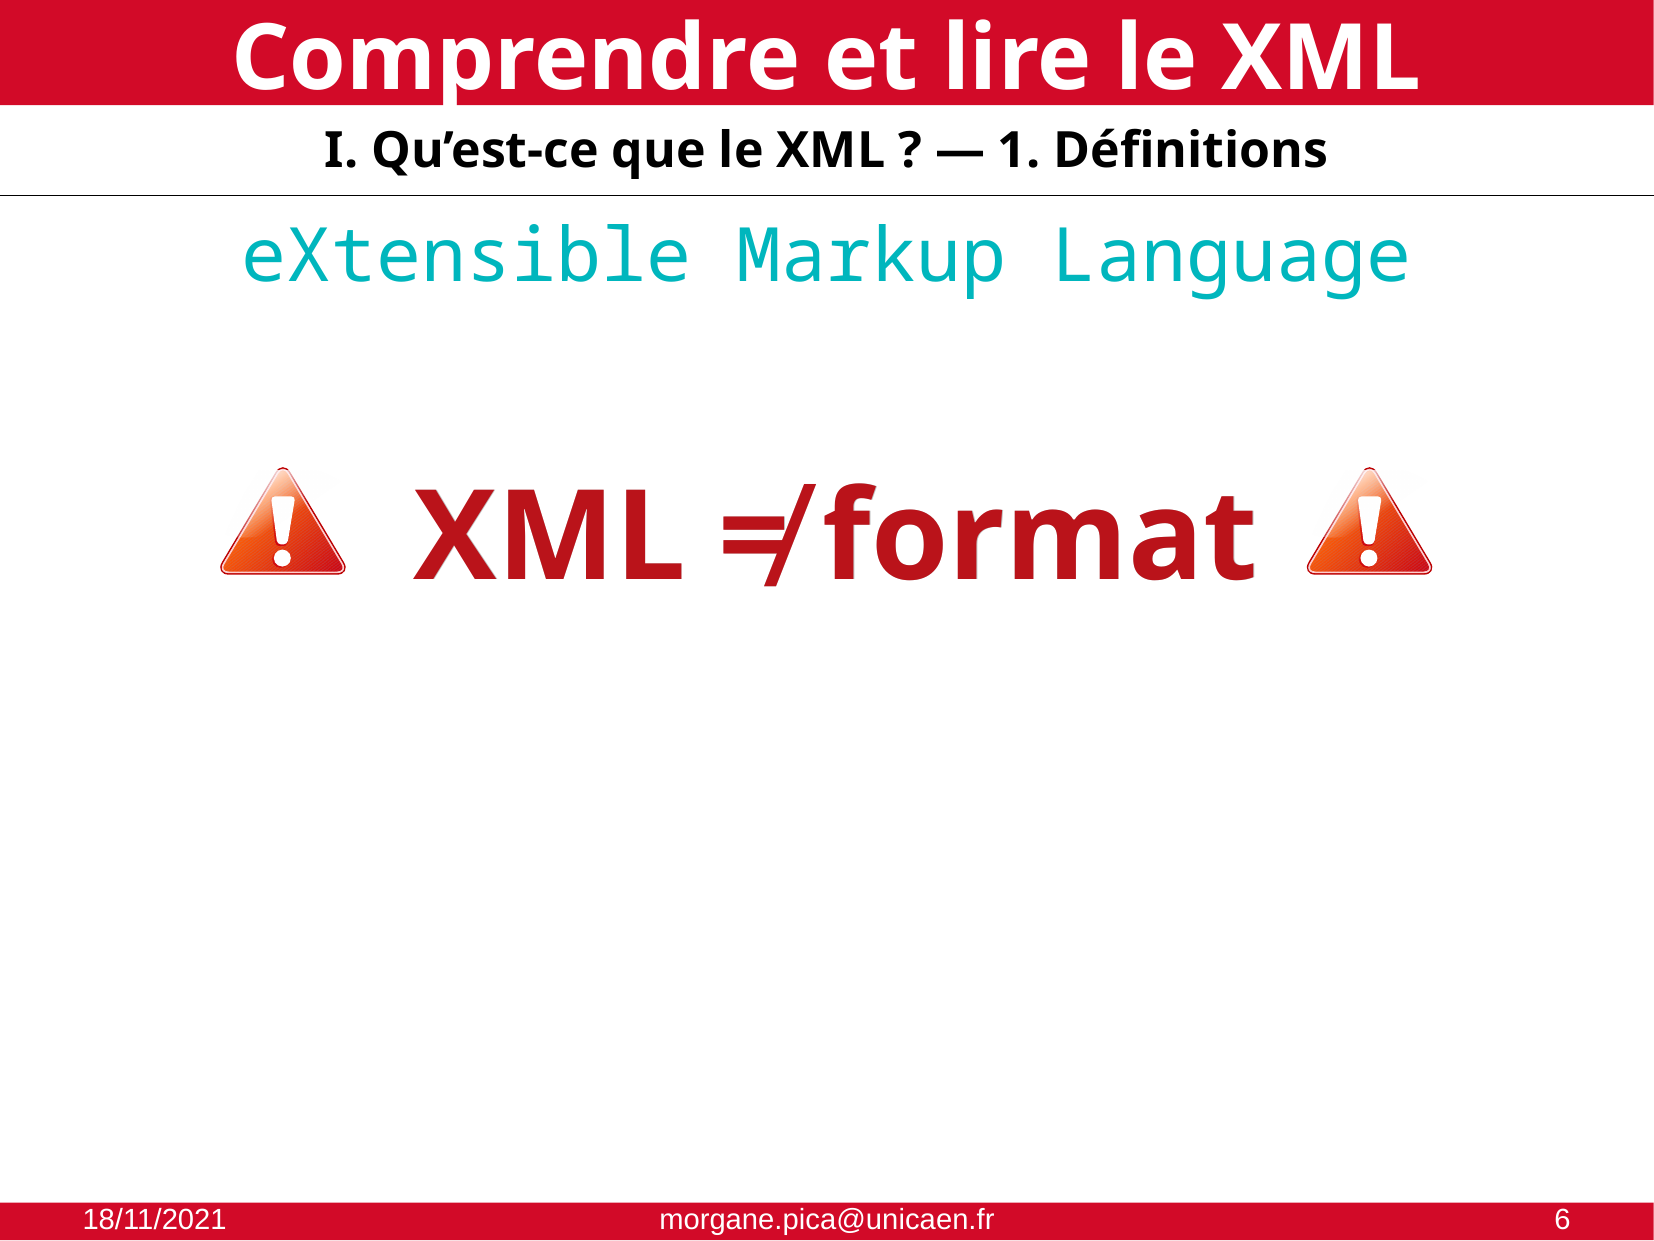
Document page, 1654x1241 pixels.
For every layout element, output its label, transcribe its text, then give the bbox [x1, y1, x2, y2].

text_box eXtensible Markup Language [161, 196, 1493, 284]
title I. Qu’est-ce que le XML ? — 1. Définitions [0, 106, 1654, 191]
text_box XML ≠ format [378, 438, 1294, 602]
title Comprendre et lire le XML [0, 0, 1654, 106]
picture [199, 440, 368, 608]
picture [1286, 440, 1454, 608]
